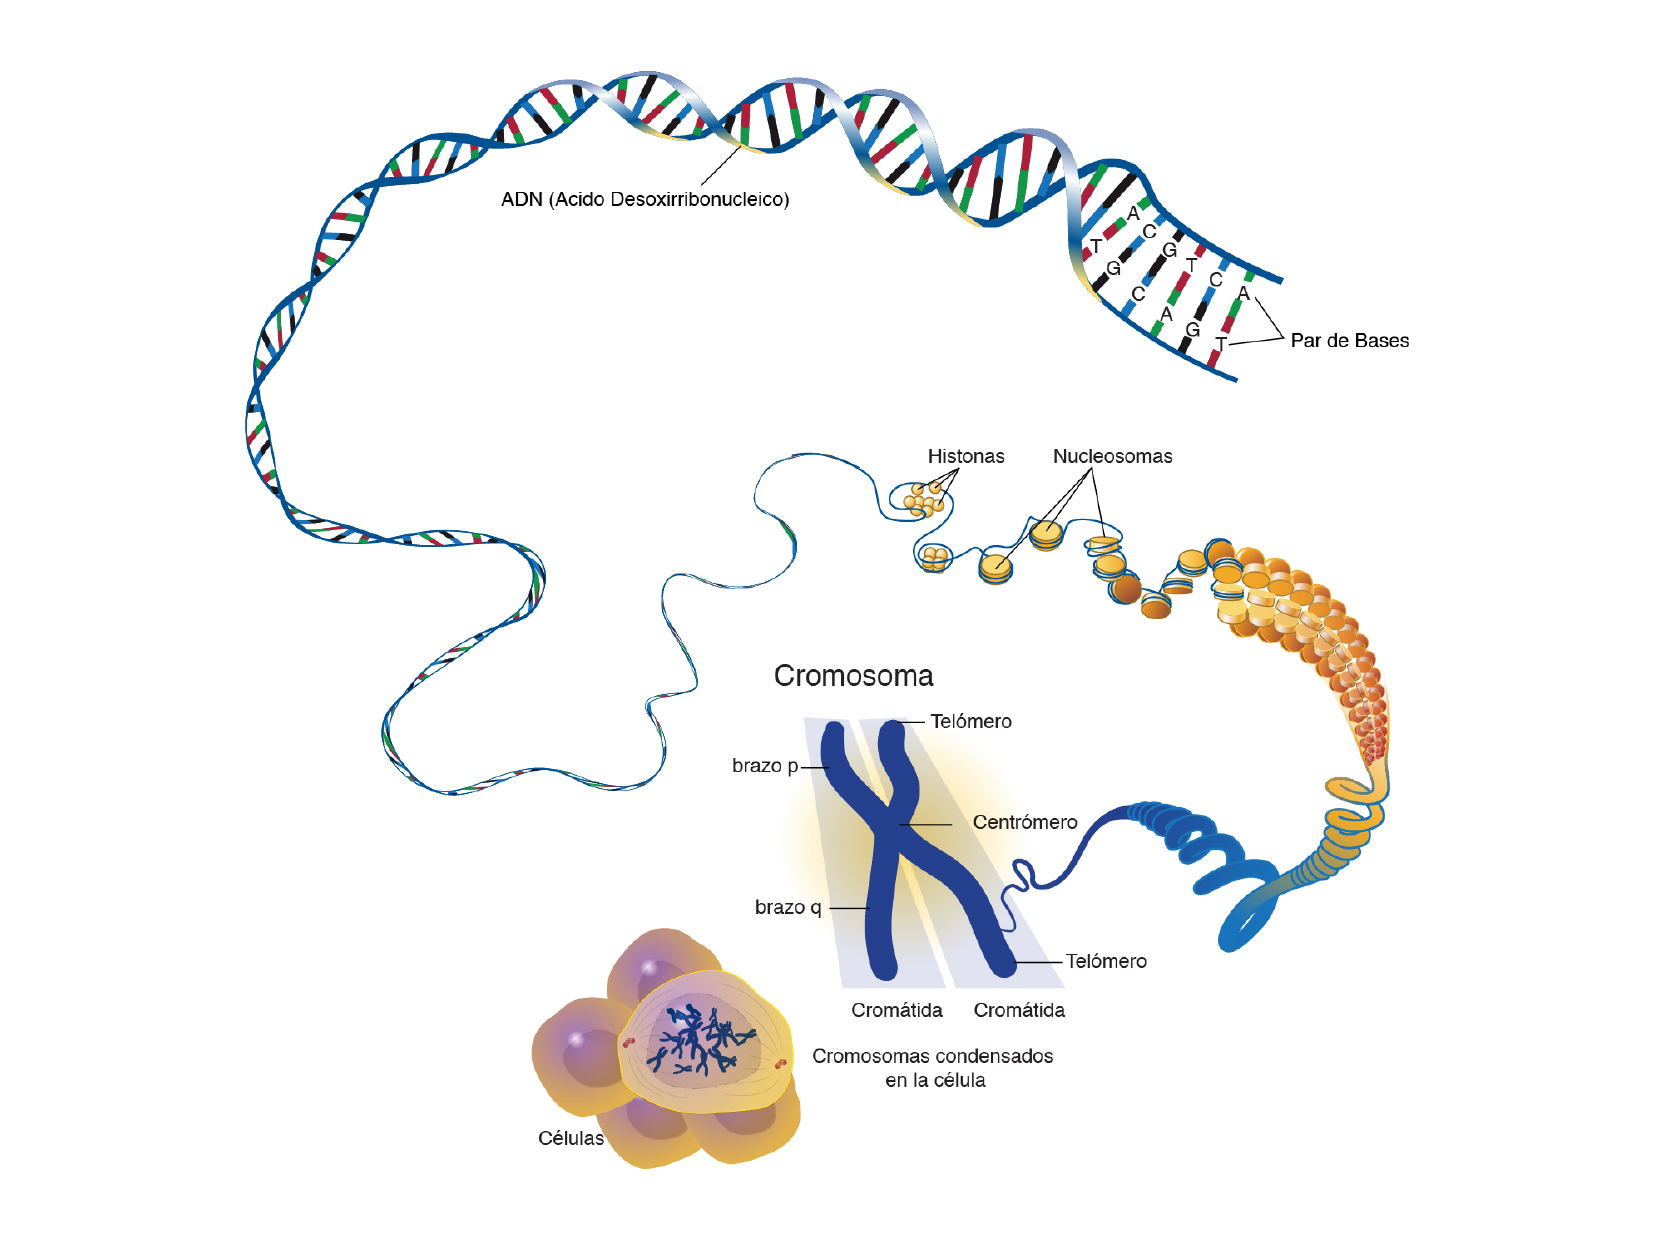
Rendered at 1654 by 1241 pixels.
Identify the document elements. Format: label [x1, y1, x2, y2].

picture [162, 0, 1493, 1241]
